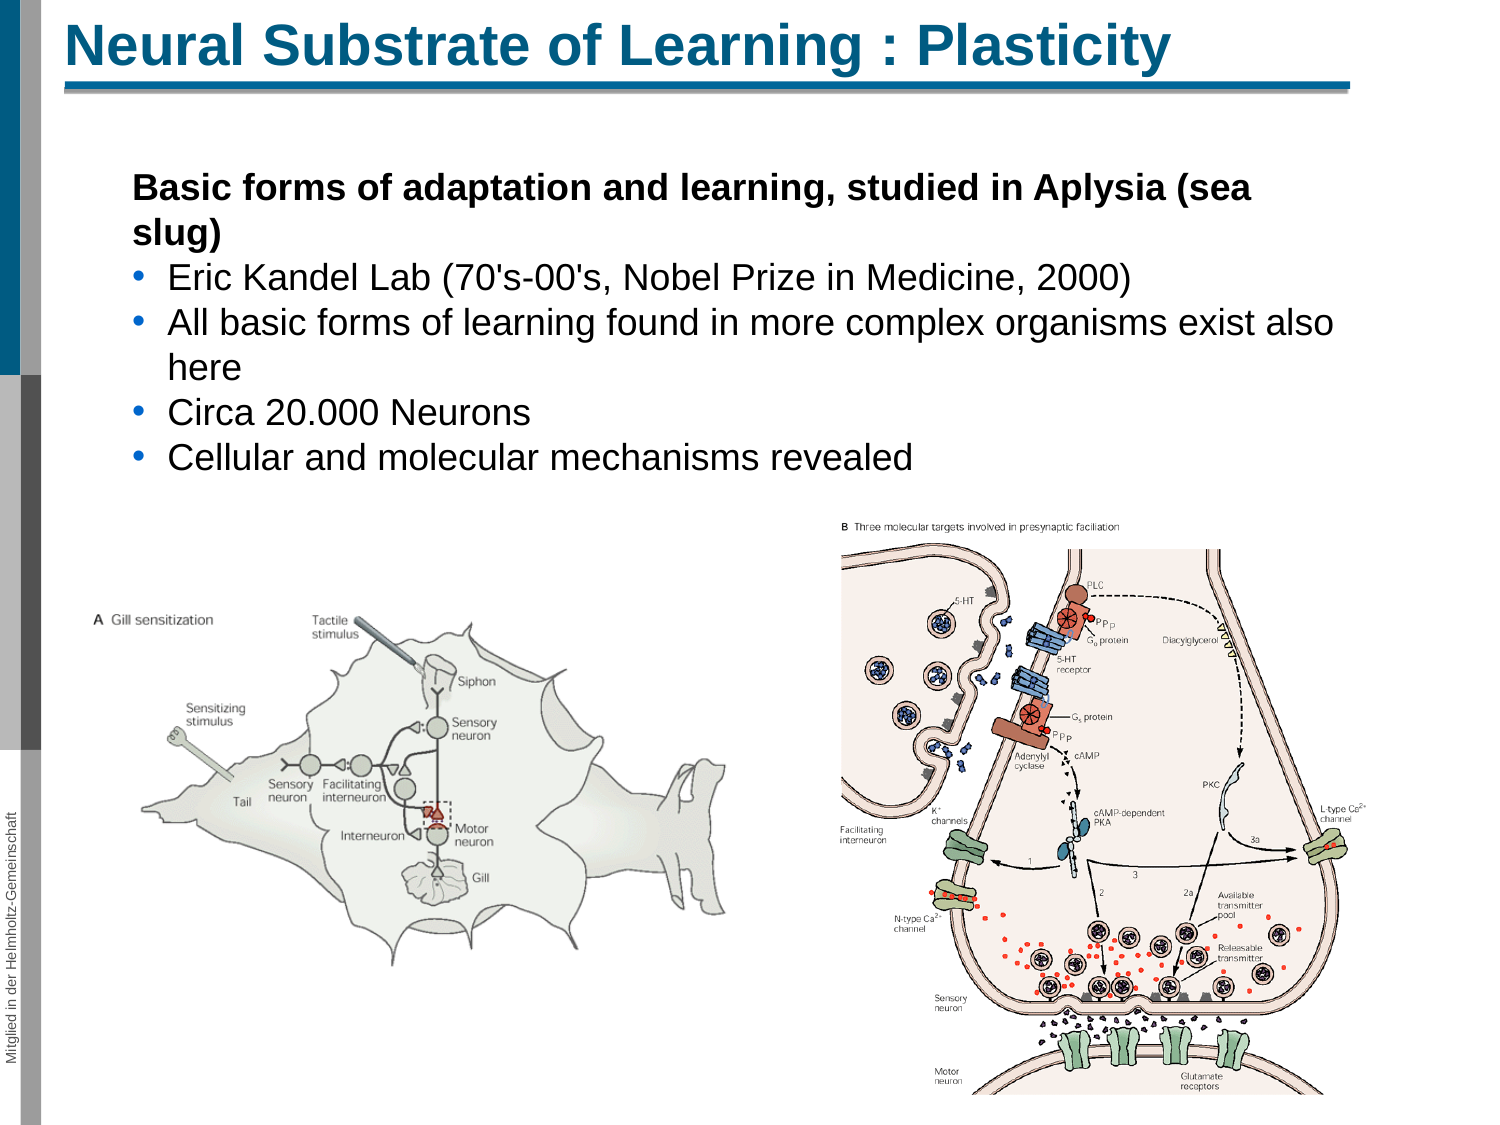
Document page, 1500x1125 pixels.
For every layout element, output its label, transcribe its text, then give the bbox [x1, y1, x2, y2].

text_box Neural Substrate of Learning : Plasticity [64, 7, 1440, 102]
picture [93, 614, 808, 976]
text_box Basic forms of adaptation and learning, studied in Aplysia (sea slug) Eric Kandel Lab (70's-00's, Nobel Prize in Medicine, 2000) All basic forms of learning found in more complex organisms exist also here Circa 20.000 Neurons Cellular and molecular mechanisms revealed [117, 155, 1358, 493]
picture [840, 517, 1366, 1096]
